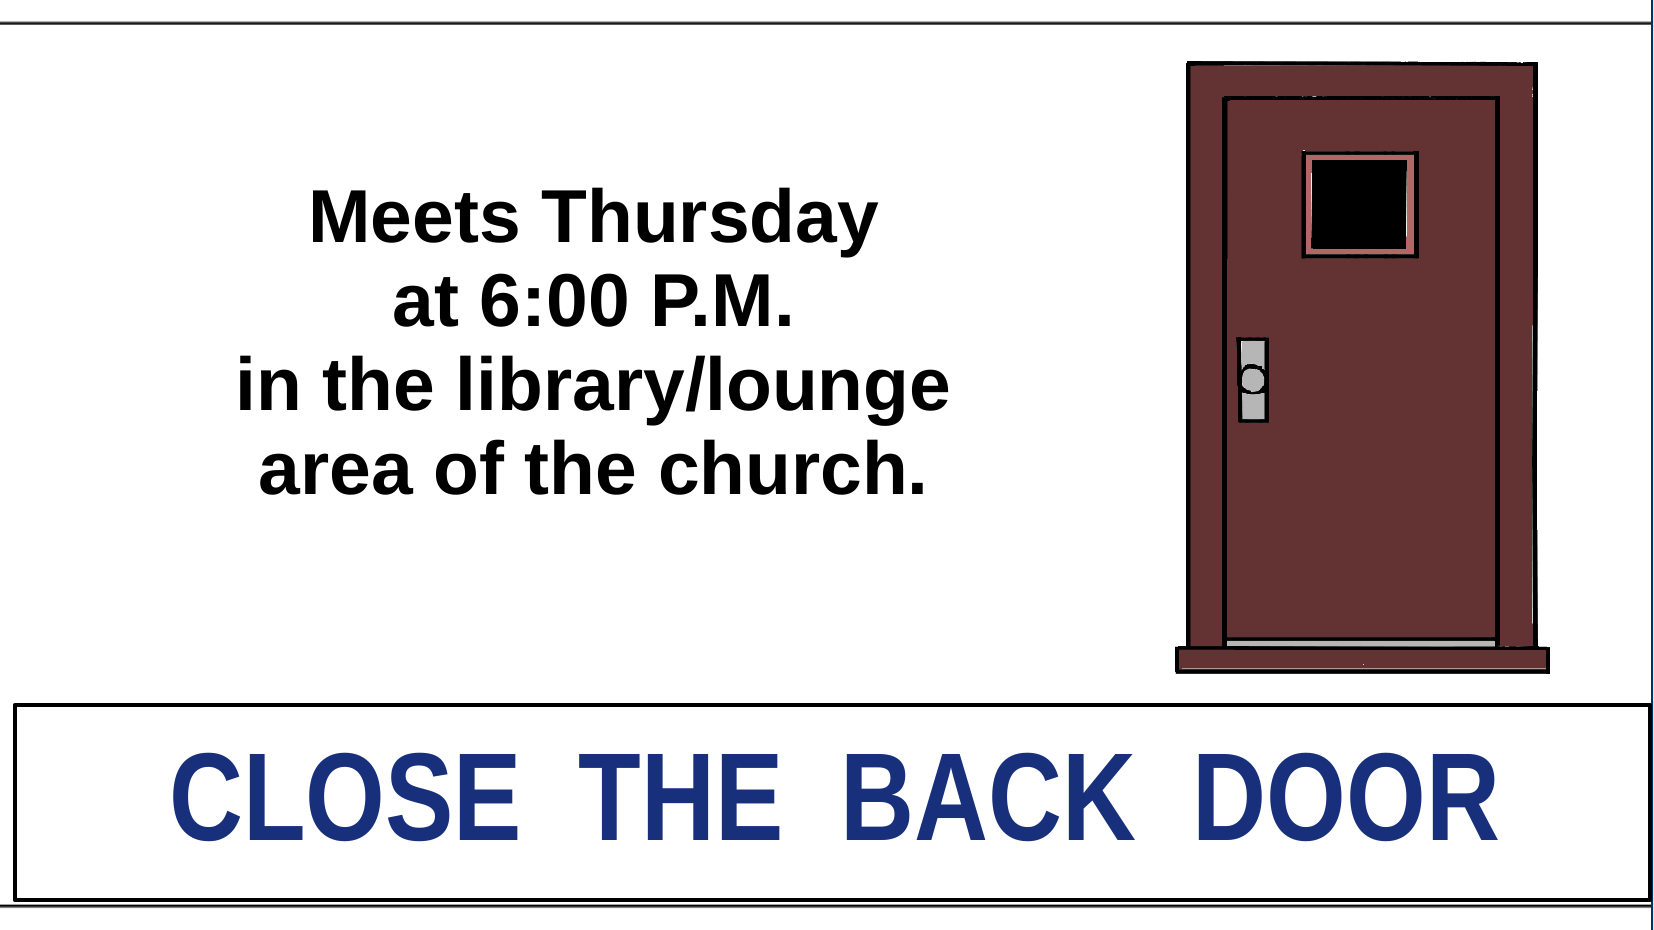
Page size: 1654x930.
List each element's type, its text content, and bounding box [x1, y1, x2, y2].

text_box CLOSE THE BACK DOOR [62, 715, 1608, 886]
picture [0, 0, 1654, 930]
text_box Meets Thursday at 6:00 P.M. in the library/lounge area of the church. [203, 96, 984, 588]
text_box [15, 705, 1651, 901]
